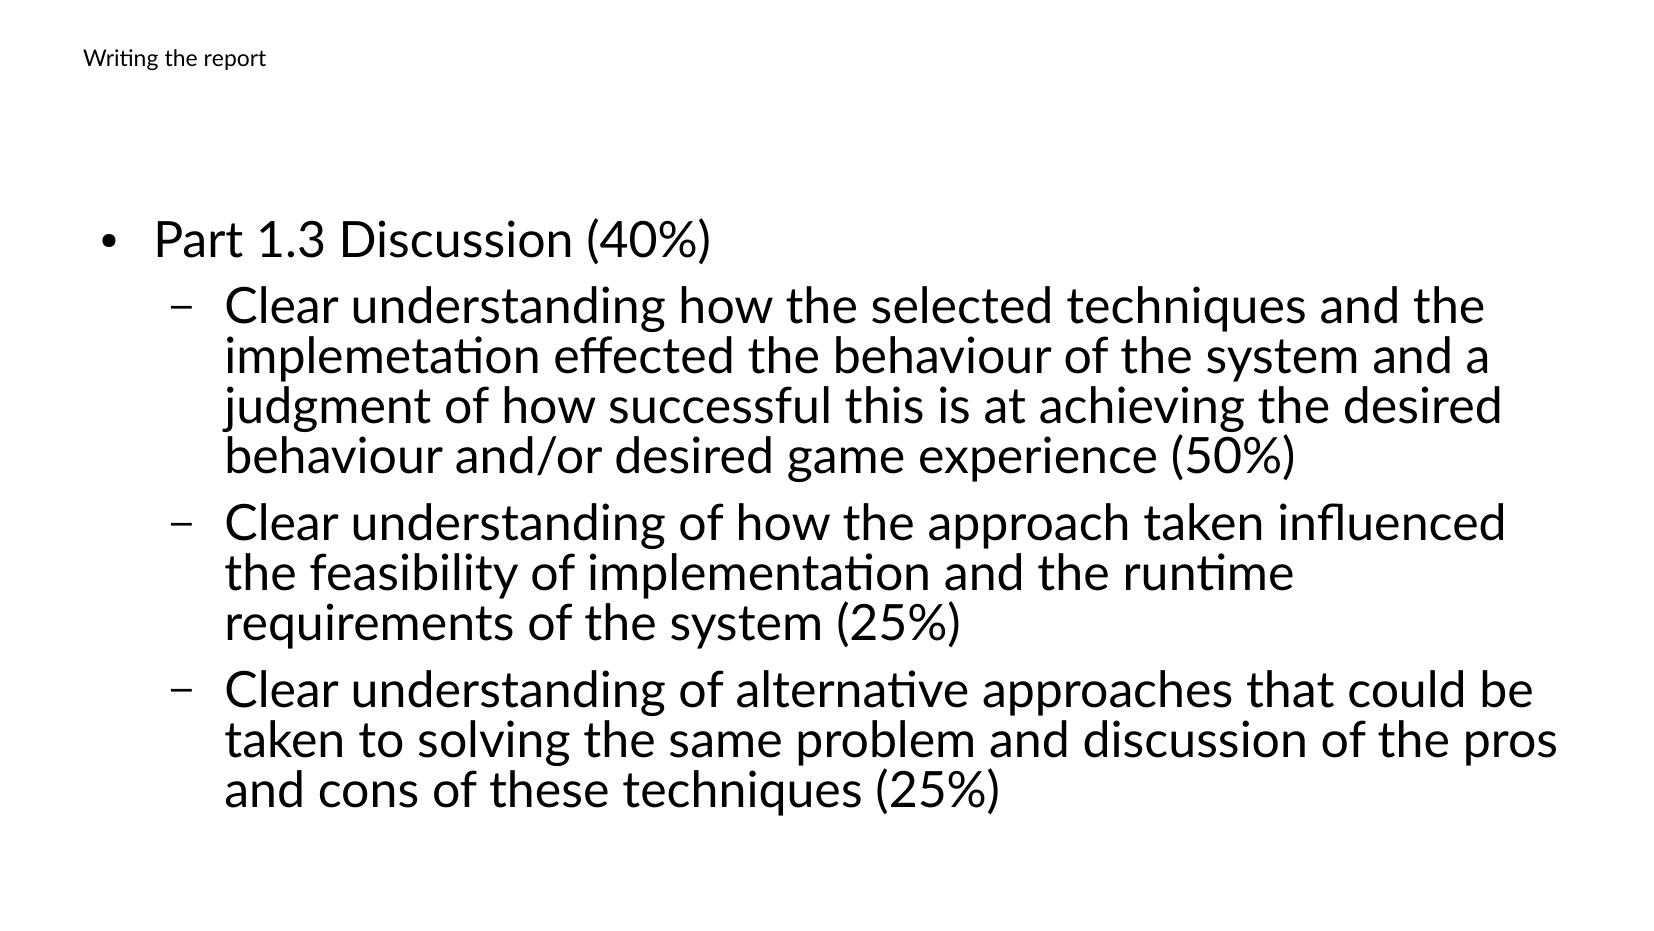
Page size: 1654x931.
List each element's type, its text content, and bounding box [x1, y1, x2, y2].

title Writing the report [83, 0, 1571, 119]
list Part 1.3 Discussion (40%) Clear understanding how the selected techniques and the implemetation effected the behaviour of the system and a judgment of how successful this is at achieving the desired behaviour and/or desired game experience (50%) Clear understanding of how the approach taken influenced the feasibility of implementation and the runtime requirements of the system (25%) Clear understanding of alternative approaches that could be taken to solving the same problem and discussion of the pros and cons of these techniques (25%) [82, 217, 1571, 839]
